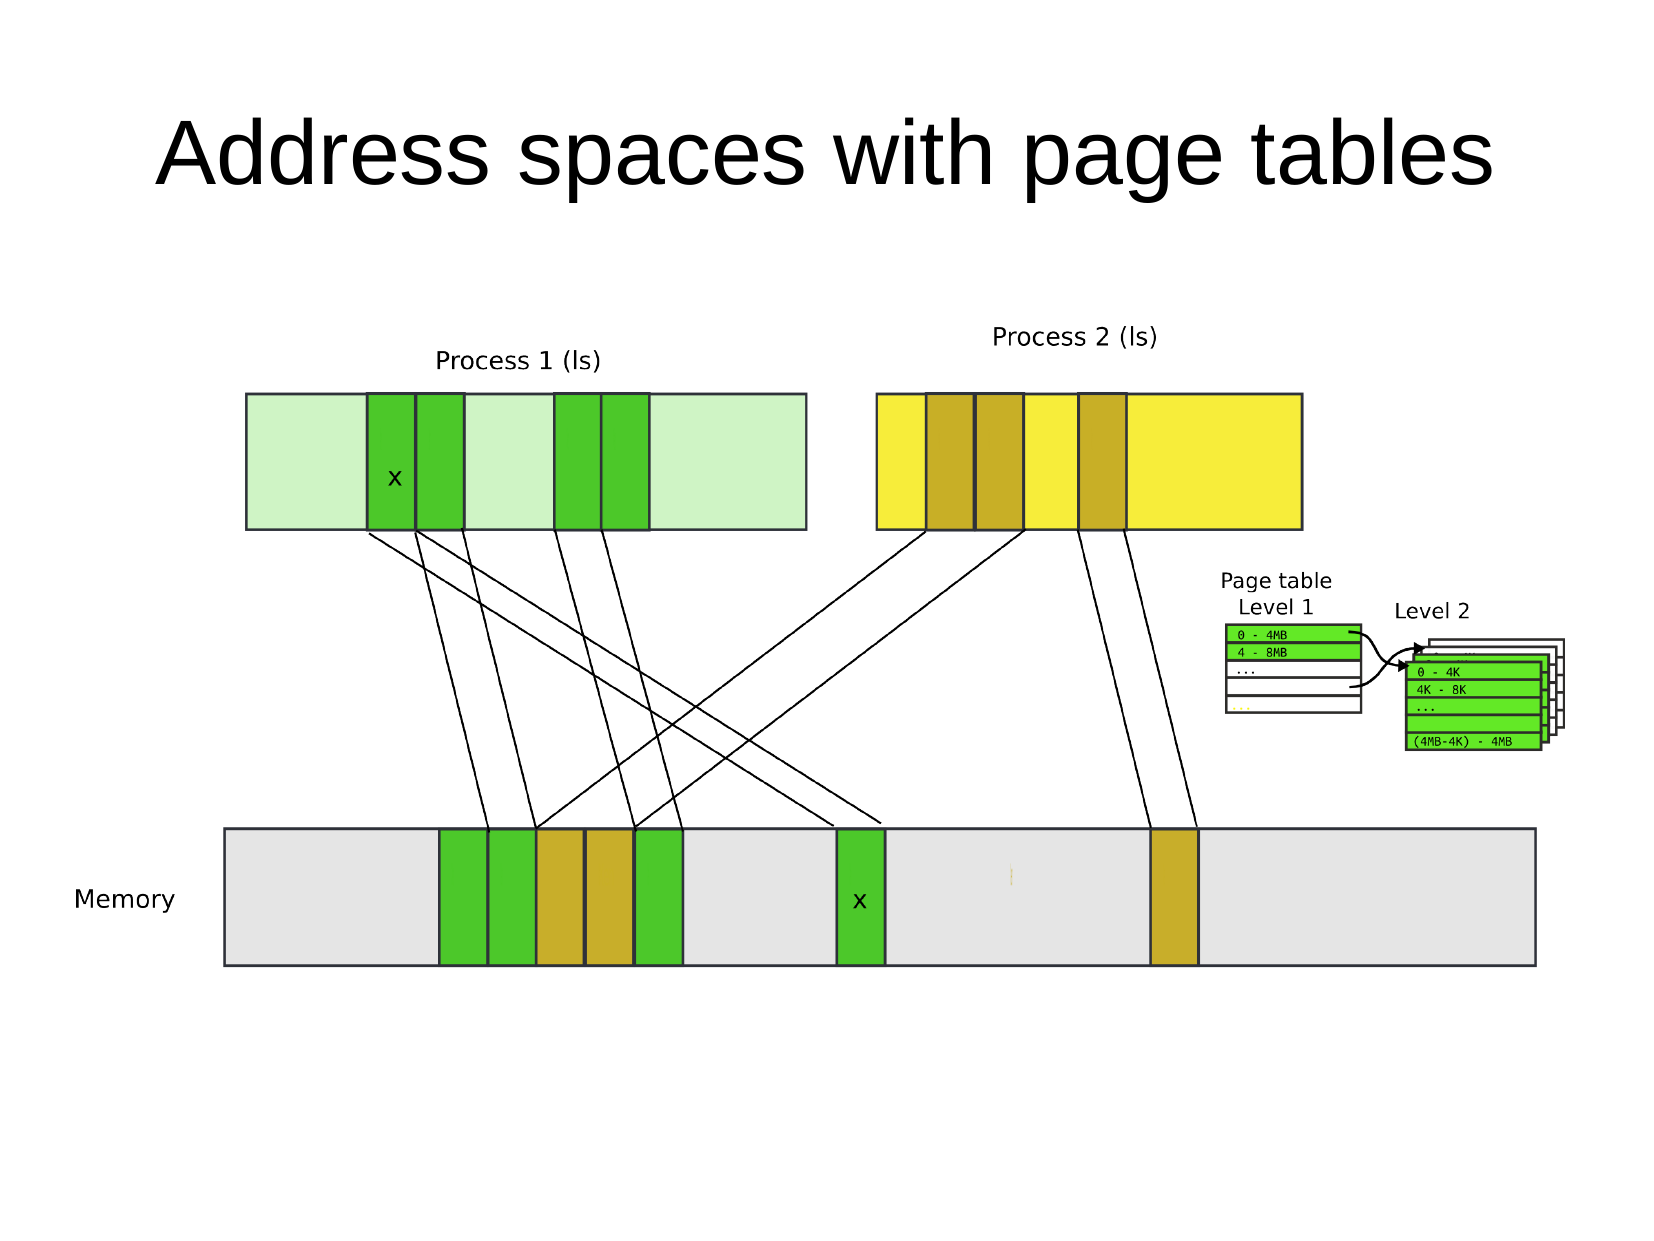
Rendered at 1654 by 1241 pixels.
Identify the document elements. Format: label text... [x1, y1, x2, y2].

title Address spaces with page tables [82, 49, 1571, 257]
picture [76, 326, 1565, 973]
